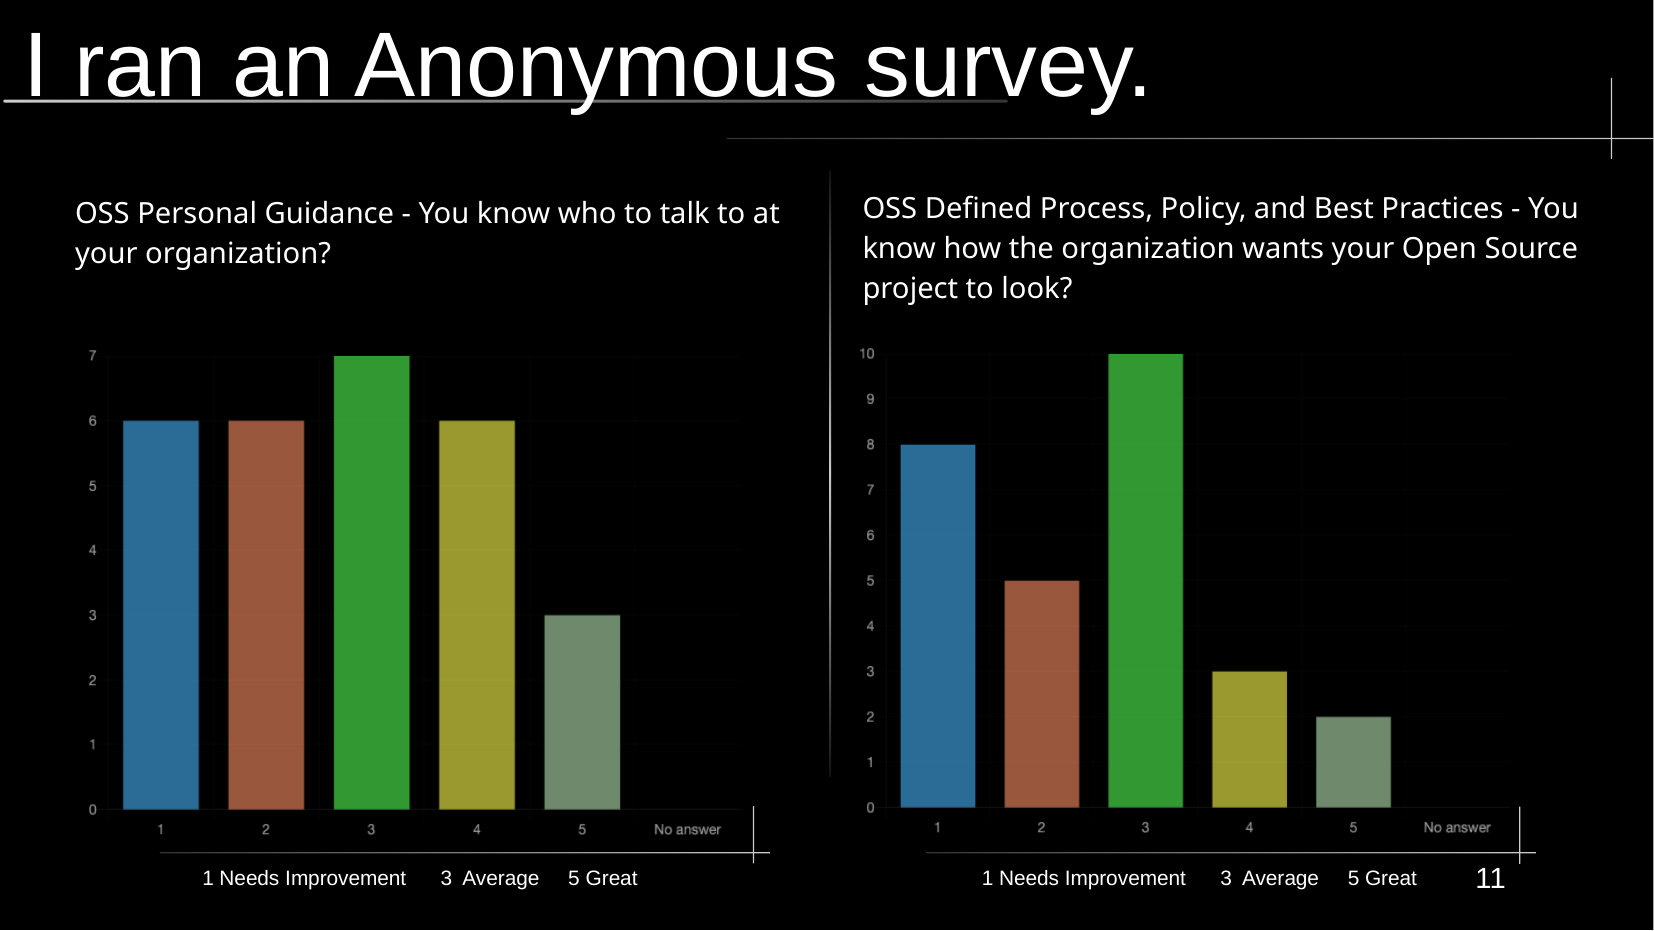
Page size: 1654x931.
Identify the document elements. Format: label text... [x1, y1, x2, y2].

picture [852, 347, 1513, 843]
list OSS Personal Guidance - You know who to talk to at your organization? [75, 192, 802, 451]
text_box 1 Needs Improvement 3 Average 5 Great [187, 859, 676, 901]
text_box 1 Needs Improvement 3 Average 5 Great [967, 859, 1455, 901]
picture [82, 349, 744, 845]
list OSS Defined Process, Policy, and Best Practices - You know how the organization wants your Open Source project to look? [862, 187, 1589, 445]
title I ran an Anonymous survey. [23, 11, 1589, 119]
